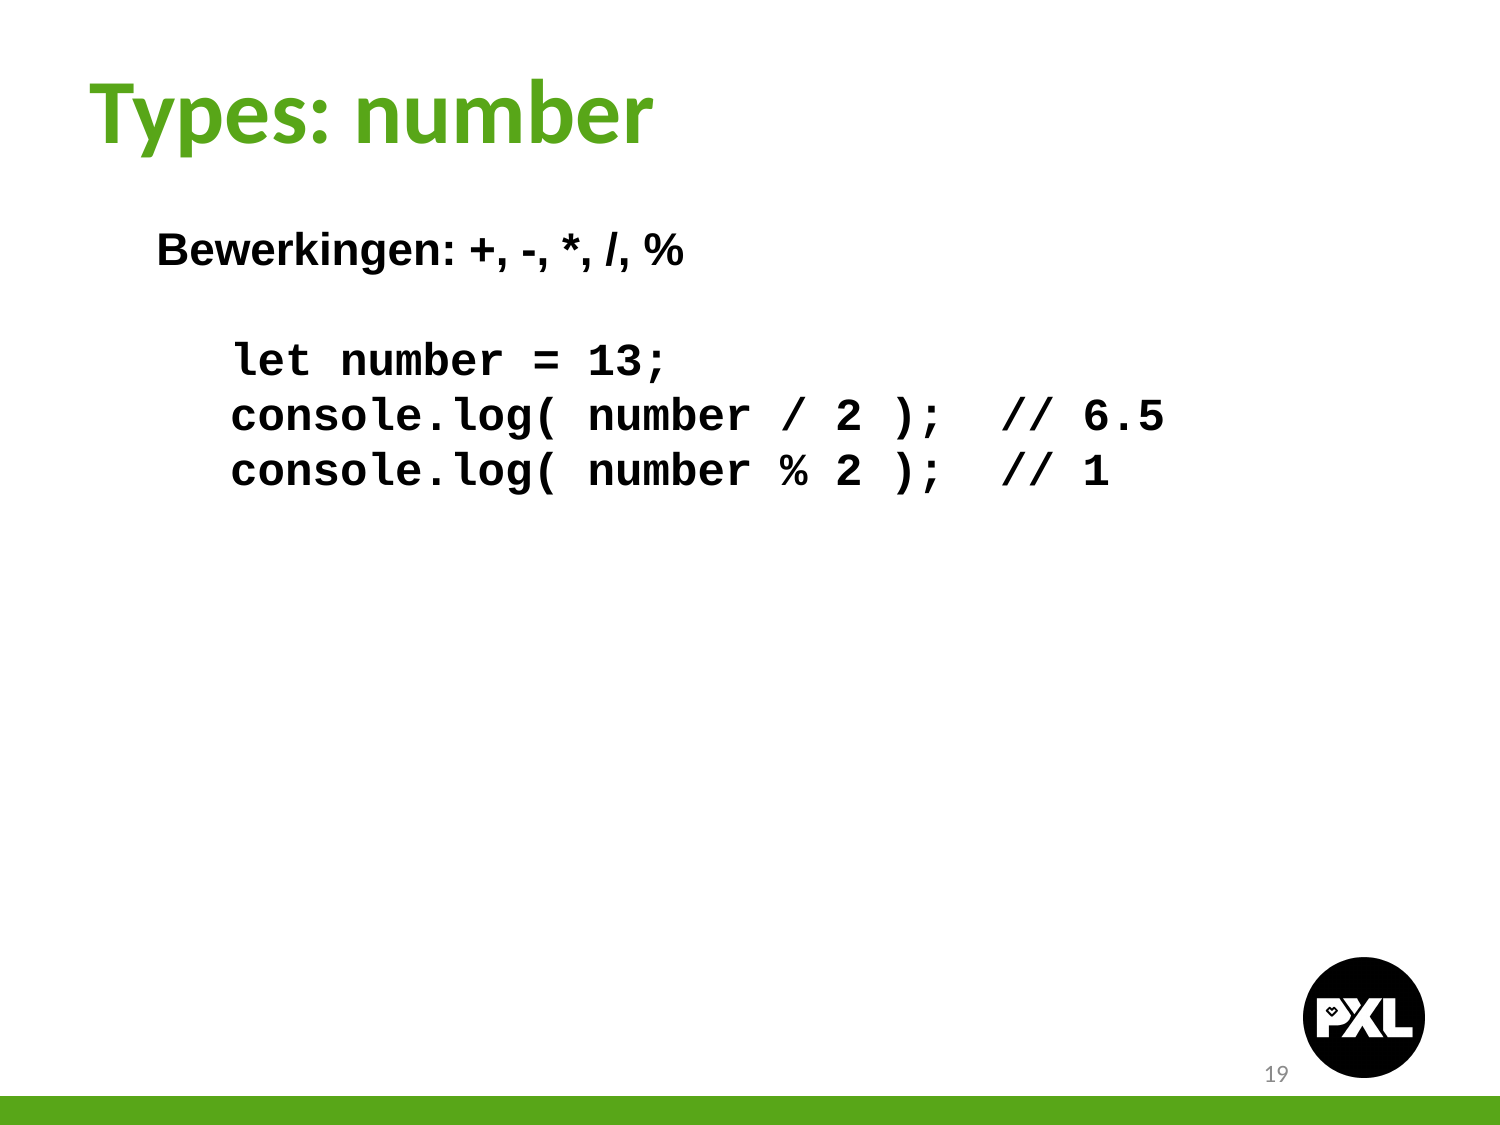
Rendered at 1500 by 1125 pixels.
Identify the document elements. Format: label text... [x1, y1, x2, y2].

text_box Types: number [75, 45, 1425, 233]
picture [1303, 957, 1425, 1078]
text_box <number> [1074, 1042, 1304, 1103]
text_box Bewerkingen: +, -, *, /, % let number = 13; console.log( number / 2 ); // 6.5 console.log( number % 2 ); // 1 [141, 212, 1430, 641]
